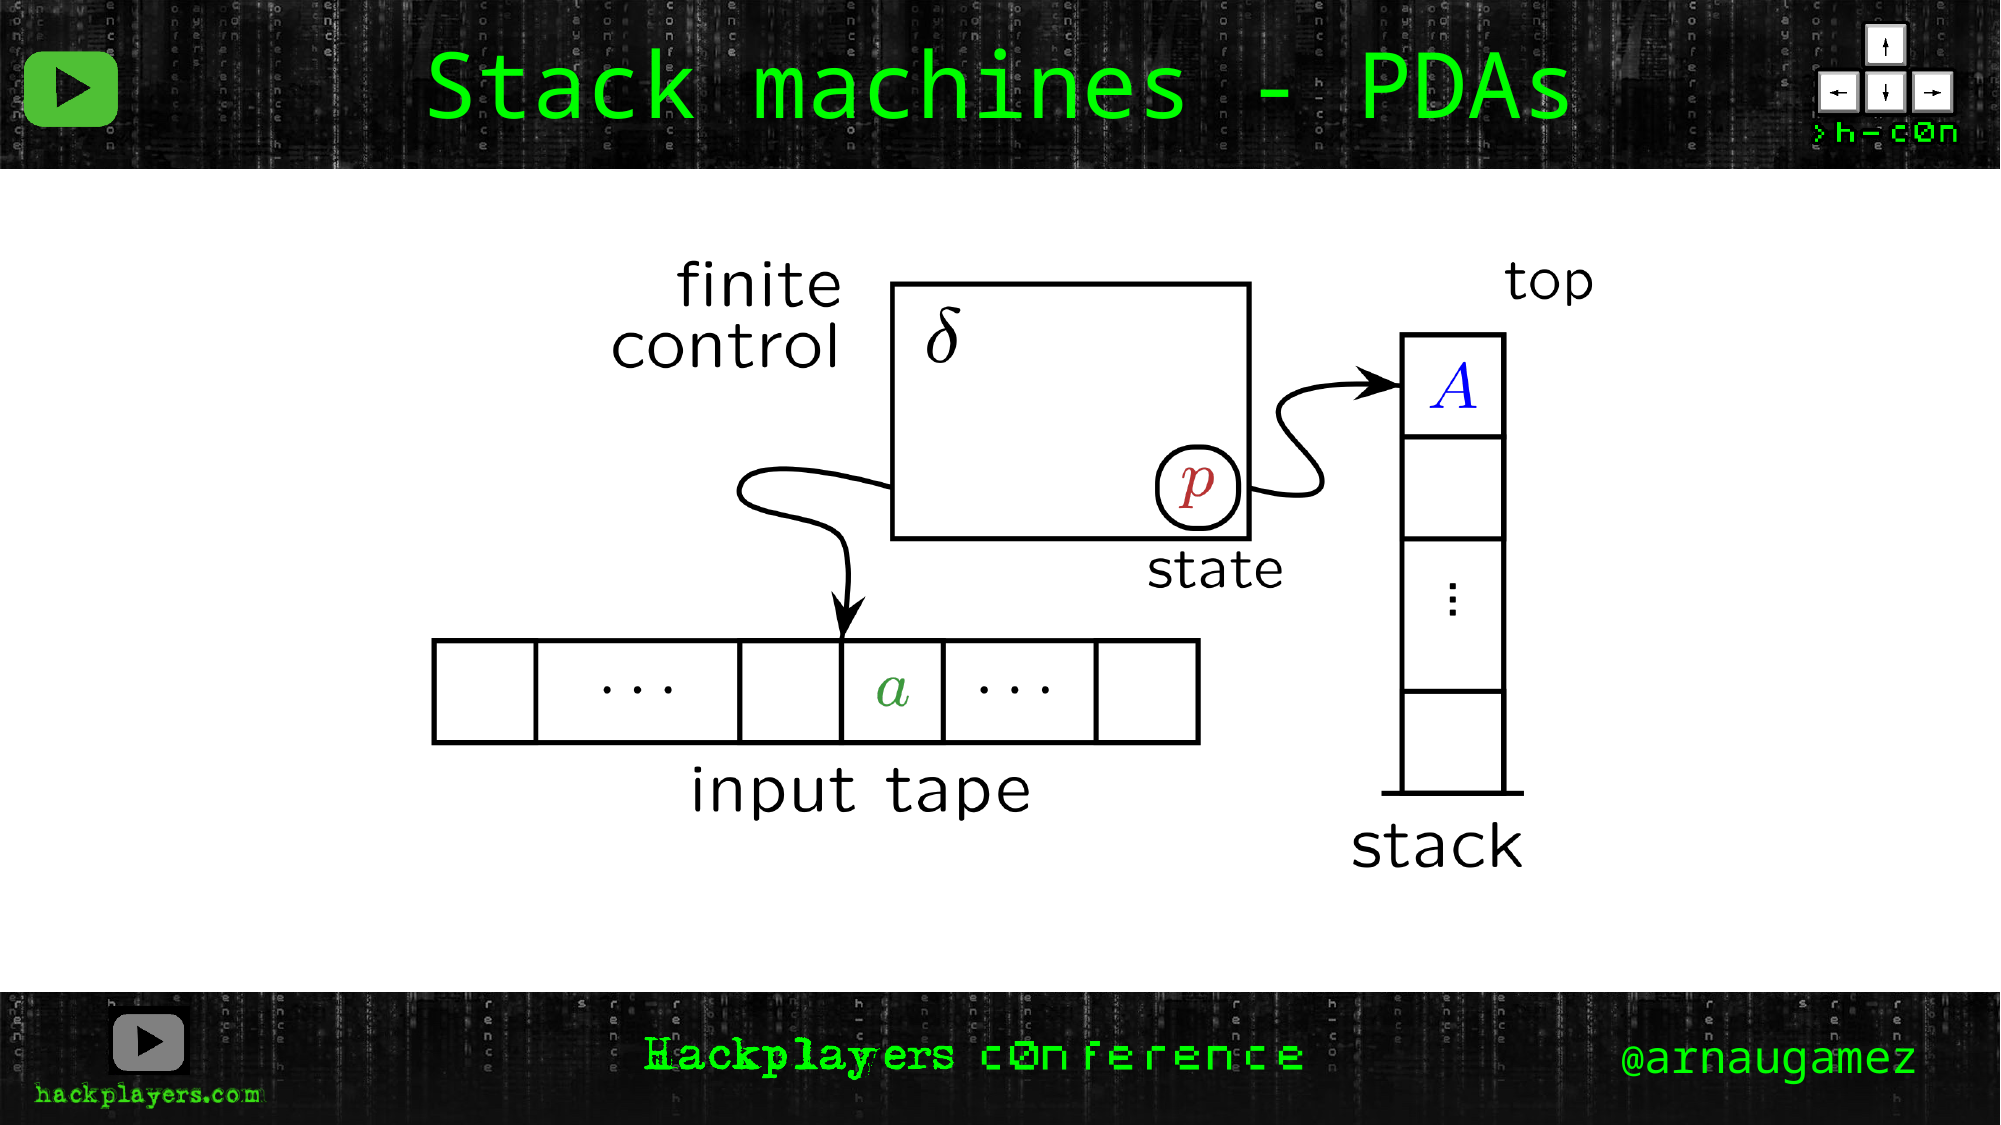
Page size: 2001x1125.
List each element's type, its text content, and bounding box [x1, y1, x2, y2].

picture [0, 0, 2000, 169]
picture [407, 257, 1593, 868]
picture [0, 992, 2000, 1125]
title Stack machines - PDAs [256, 0, 1745, 166]
